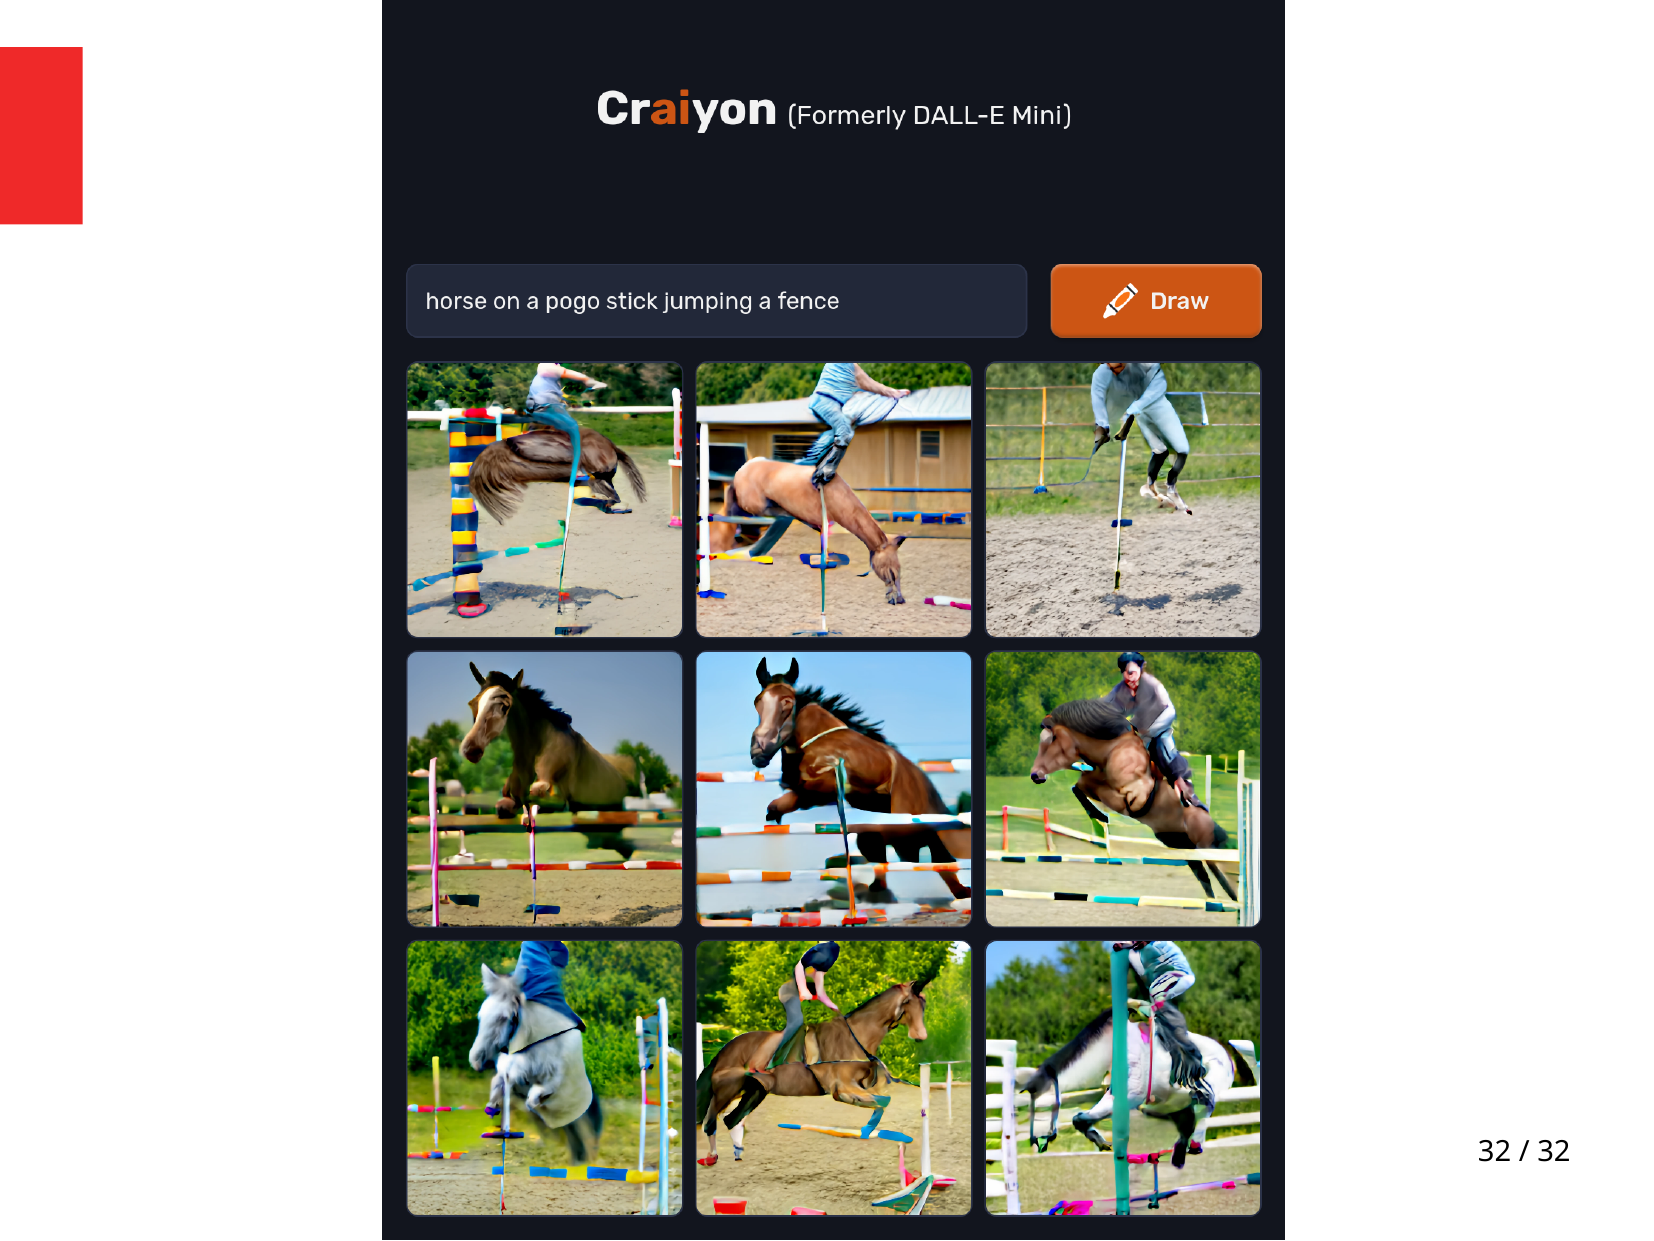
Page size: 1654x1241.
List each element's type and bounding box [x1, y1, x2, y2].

picture [382, 0, 1285, 1241]
